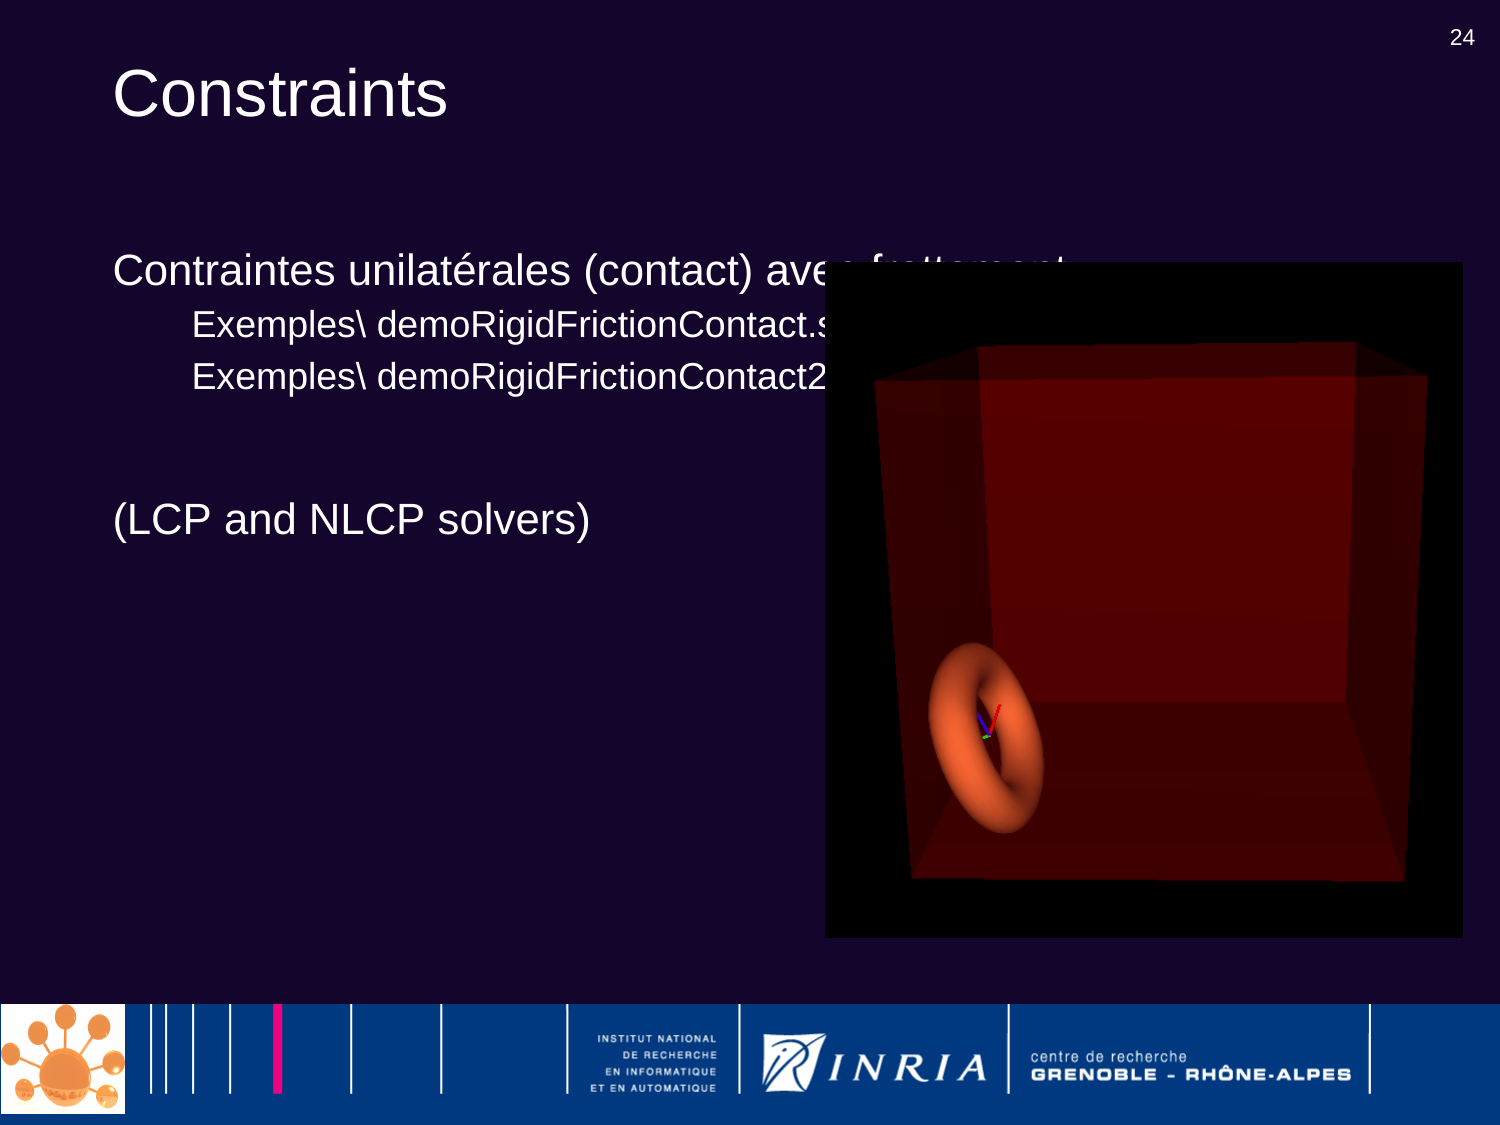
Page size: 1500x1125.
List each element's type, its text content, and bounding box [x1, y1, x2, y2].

list Contraintes unilatérales (contact) avec frottement Exemples\ demoRigidFrictionContact.scn Exemples\ demoRigidFrictionContact2.scn (LCP and NLCP solvers) [112, 245, 778, 988]
picture [825, 262, 1463, 938]
picture [0, 1004, 1500, 1125]
title Constraints [112, 0, 1474, 188]
